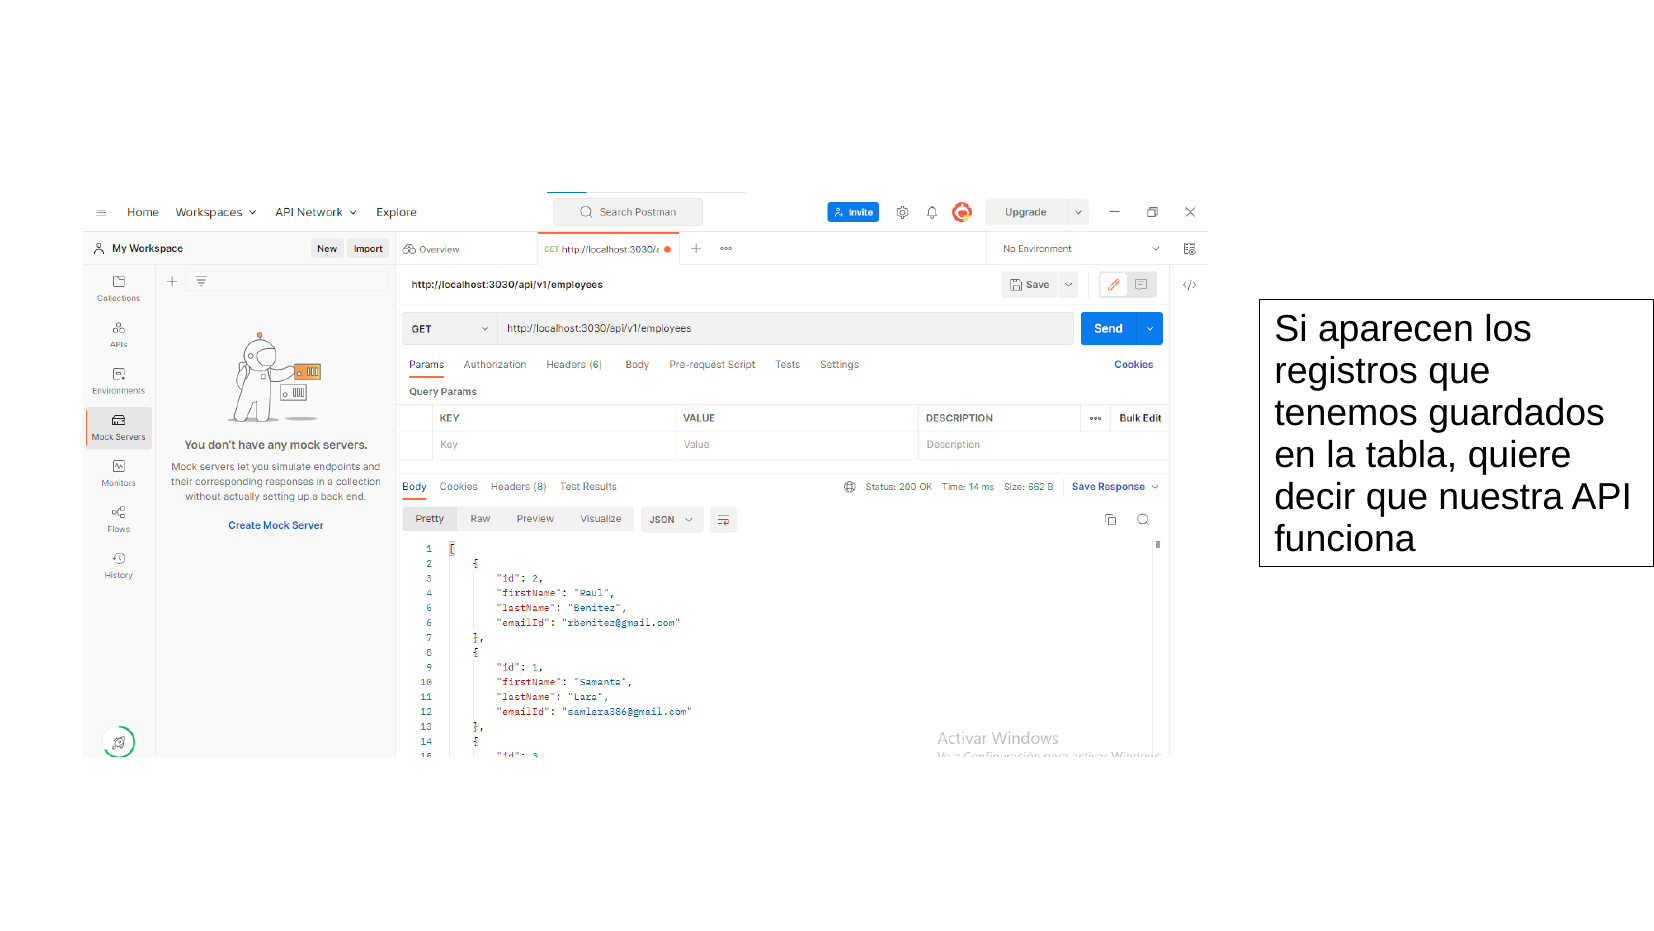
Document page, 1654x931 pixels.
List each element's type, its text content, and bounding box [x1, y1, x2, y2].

text_box Si aparecen los registros que tenemos guardados en la tabla, quiere decir que nuestra API funciona [1259, 299, 1654, 567]
picture [82, 192, 1209, 757]
